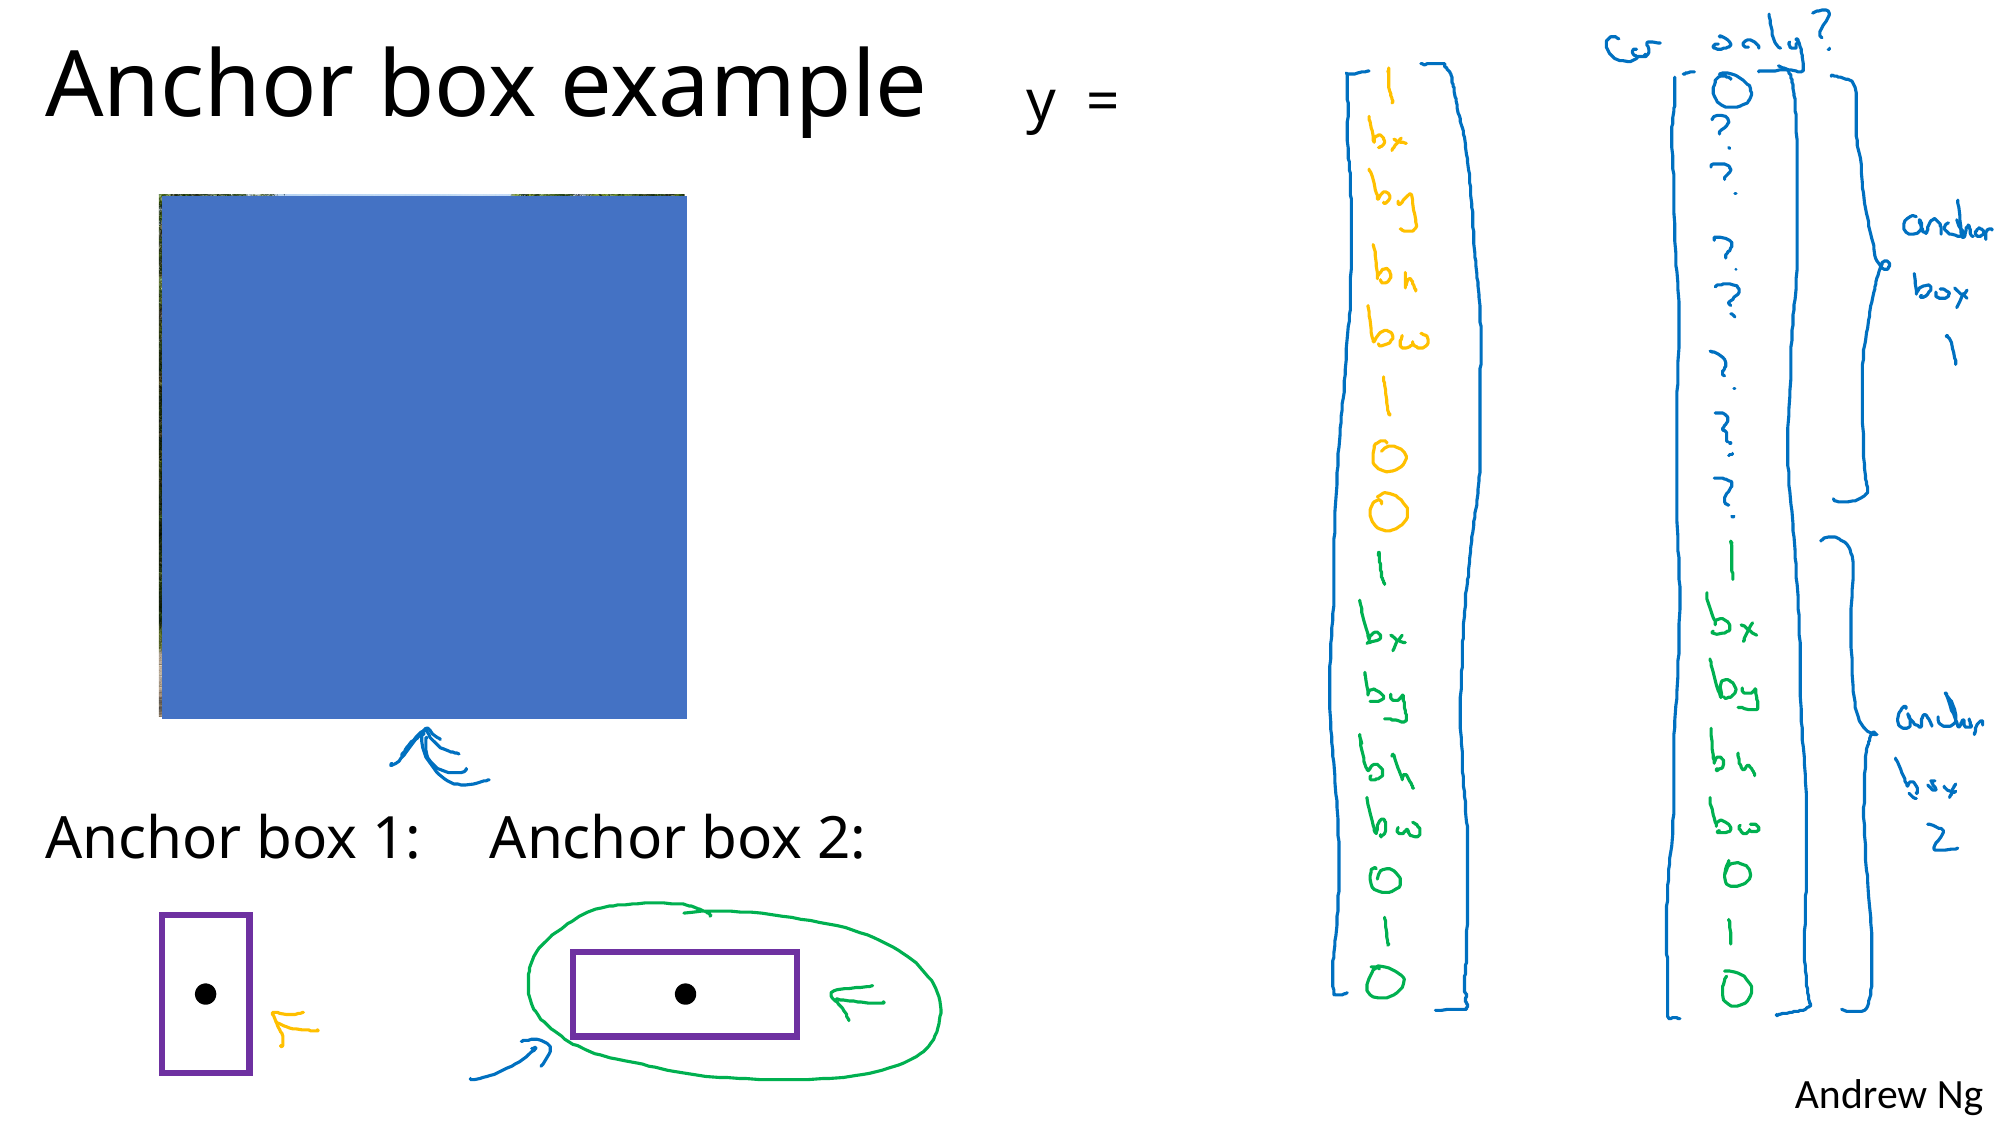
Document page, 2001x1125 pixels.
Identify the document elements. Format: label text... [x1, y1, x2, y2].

title Anchor box example [30, 29, 268, 248]
text_box Anchor box 1: [30, 792, 268, 879]
table_header [162, 196, 268, 371]
table_cell [162, 371, 268, 545]
table_cell [162, 545, 268, 719]
text_box [198, 986, 214, 1002]
picture [158, 6, 1997, 1085]
